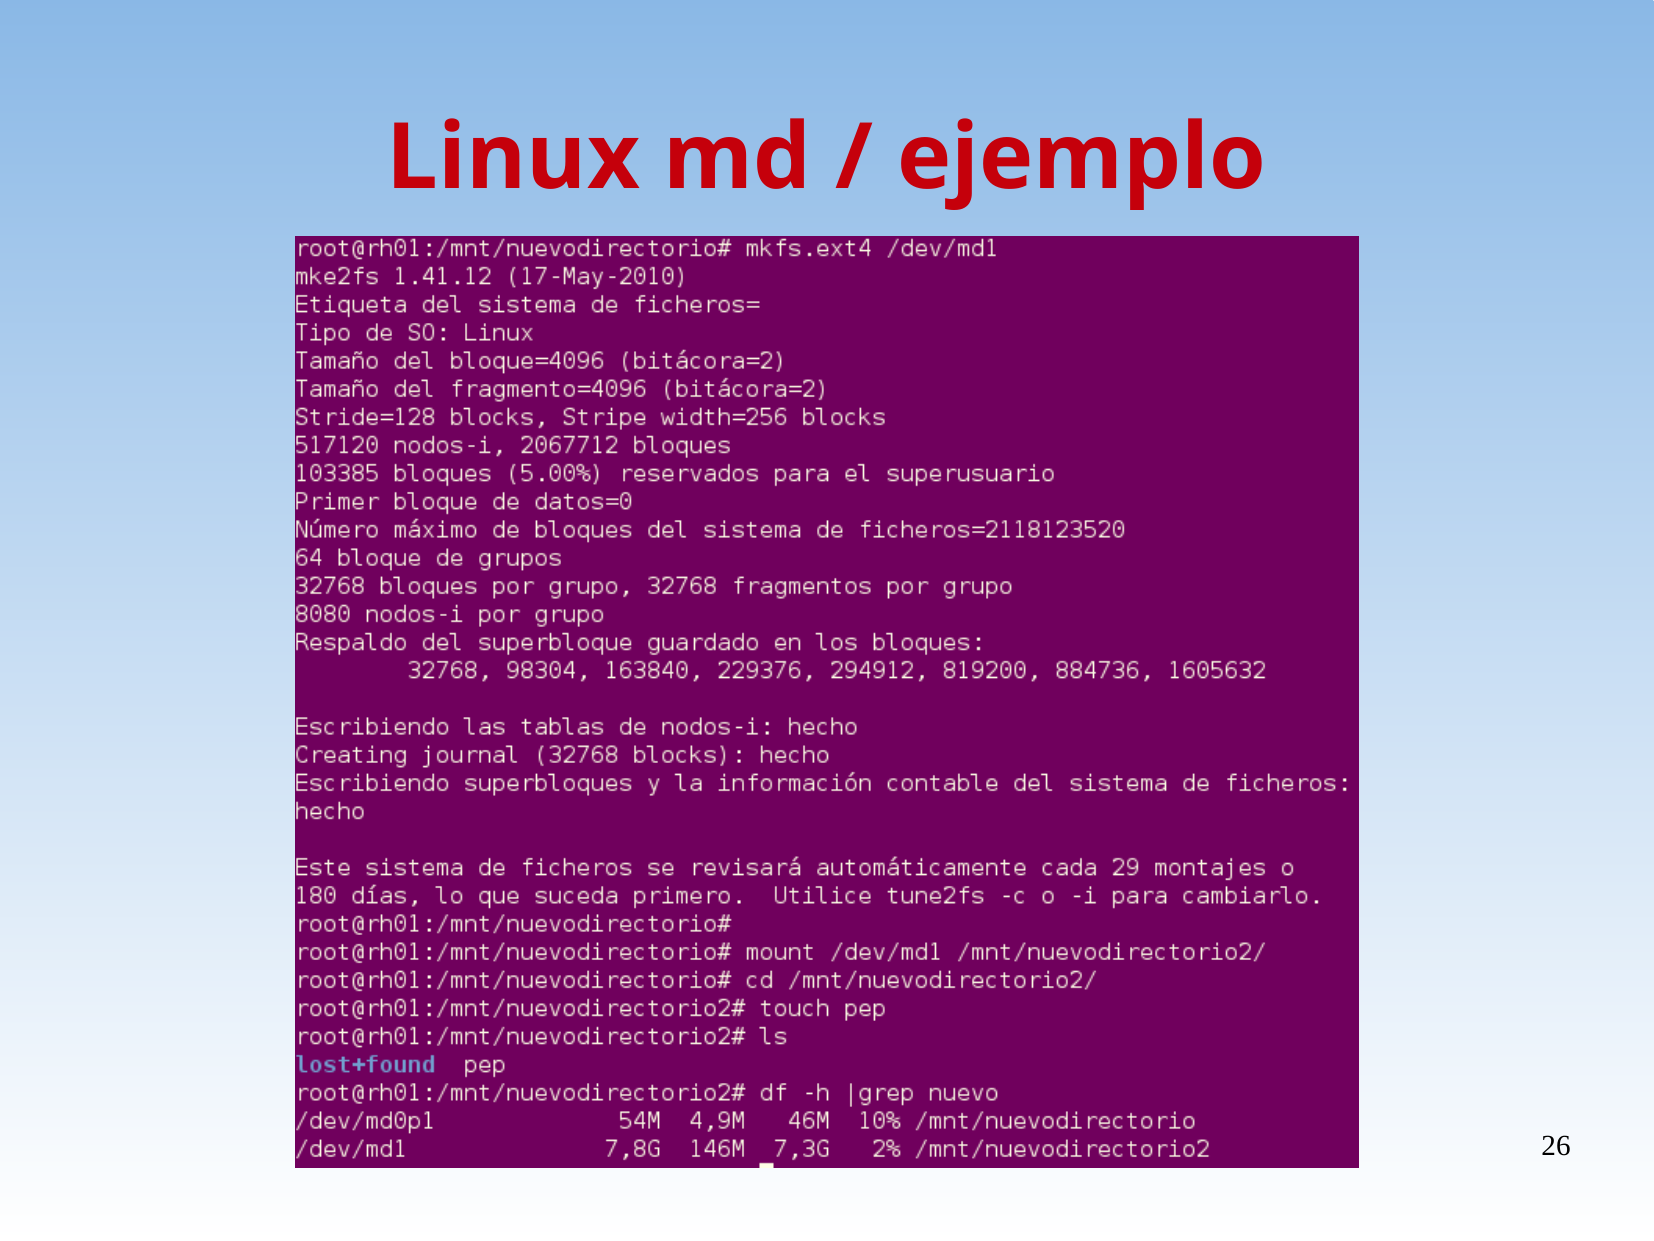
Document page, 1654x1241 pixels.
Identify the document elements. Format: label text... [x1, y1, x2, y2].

picture [295, 236, 1359, 1168]
title Linux md / ejemplo [82, 49, 1571, 257]
